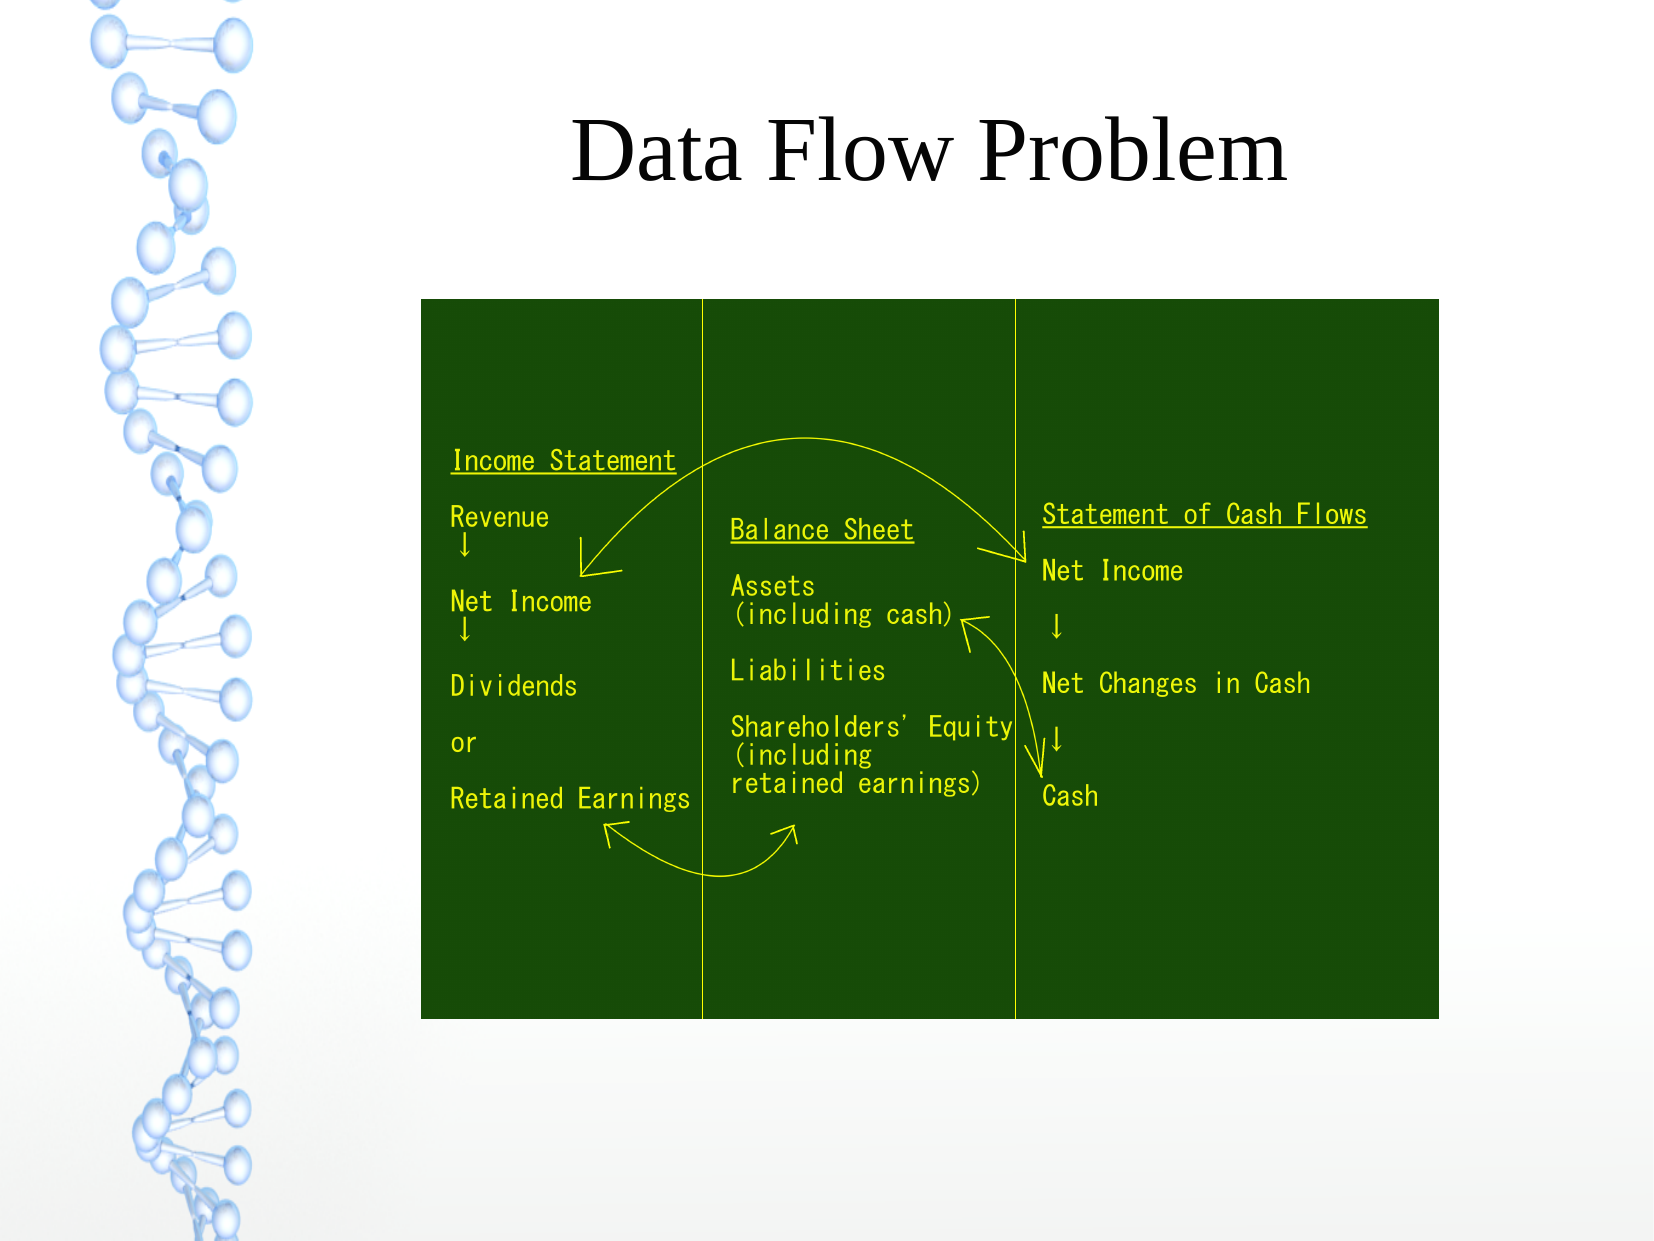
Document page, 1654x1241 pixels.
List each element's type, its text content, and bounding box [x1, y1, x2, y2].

picture [0, 0, 1654, 1241]
title Data Flow Problem [265, 47, 1595, 252]
